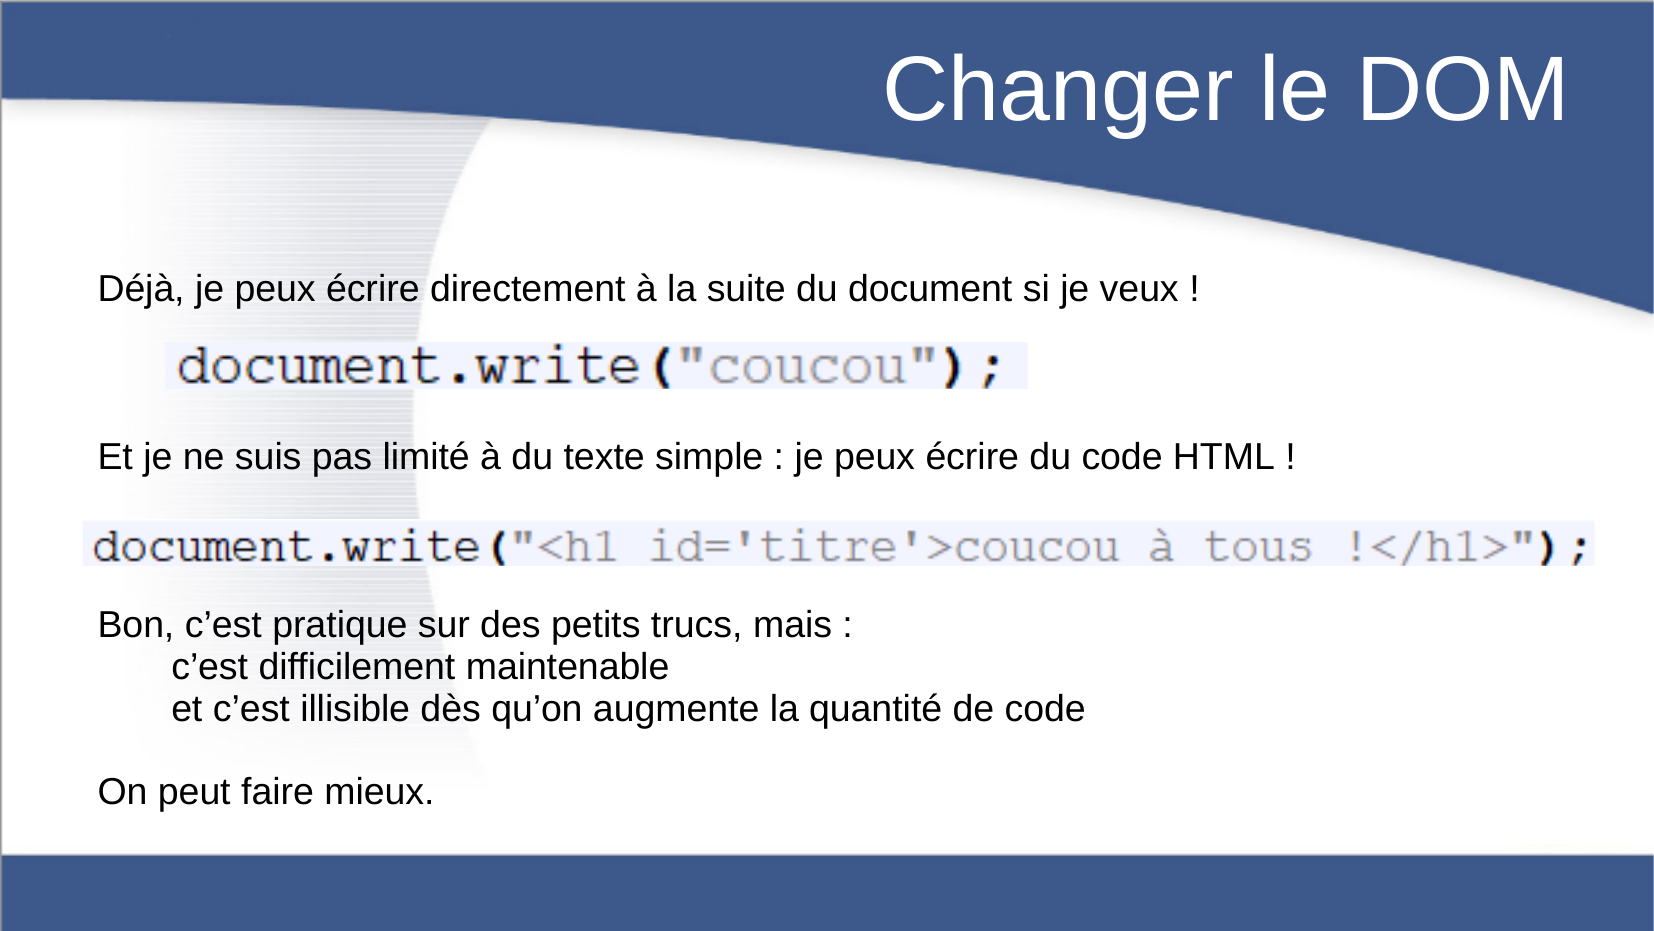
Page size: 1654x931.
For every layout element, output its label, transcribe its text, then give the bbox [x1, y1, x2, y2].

text_box Déjà, je peux écrire directement à la suite du document si je veux ! Et je ne suis pas limité à du texte simple : je peux écrire du code HTML ! Bon, c’est pratique sur des petits trucs, mais : c’est difficilement maintenable et c’est illisible dès qu’on augmente la quantité de code On peut faire mieux. [82, 566, 1548, 863]
text_box Déjà, je peux écrire directement à la suite du document si je veux ! Et je ne suis pas limité à du texte simple : je peux écrire du code HTML ! Bon, c’est pratique sur des petits trucs, mais : c’est difficilement maintenable et c’est illisible dès qu’on augmente la quantité de code On peut faire mieux. [82, 259, 1548, 519]
picture [0, 0, 1654, 931]
title Changer le DOM [82, 37, 1571, 193]
